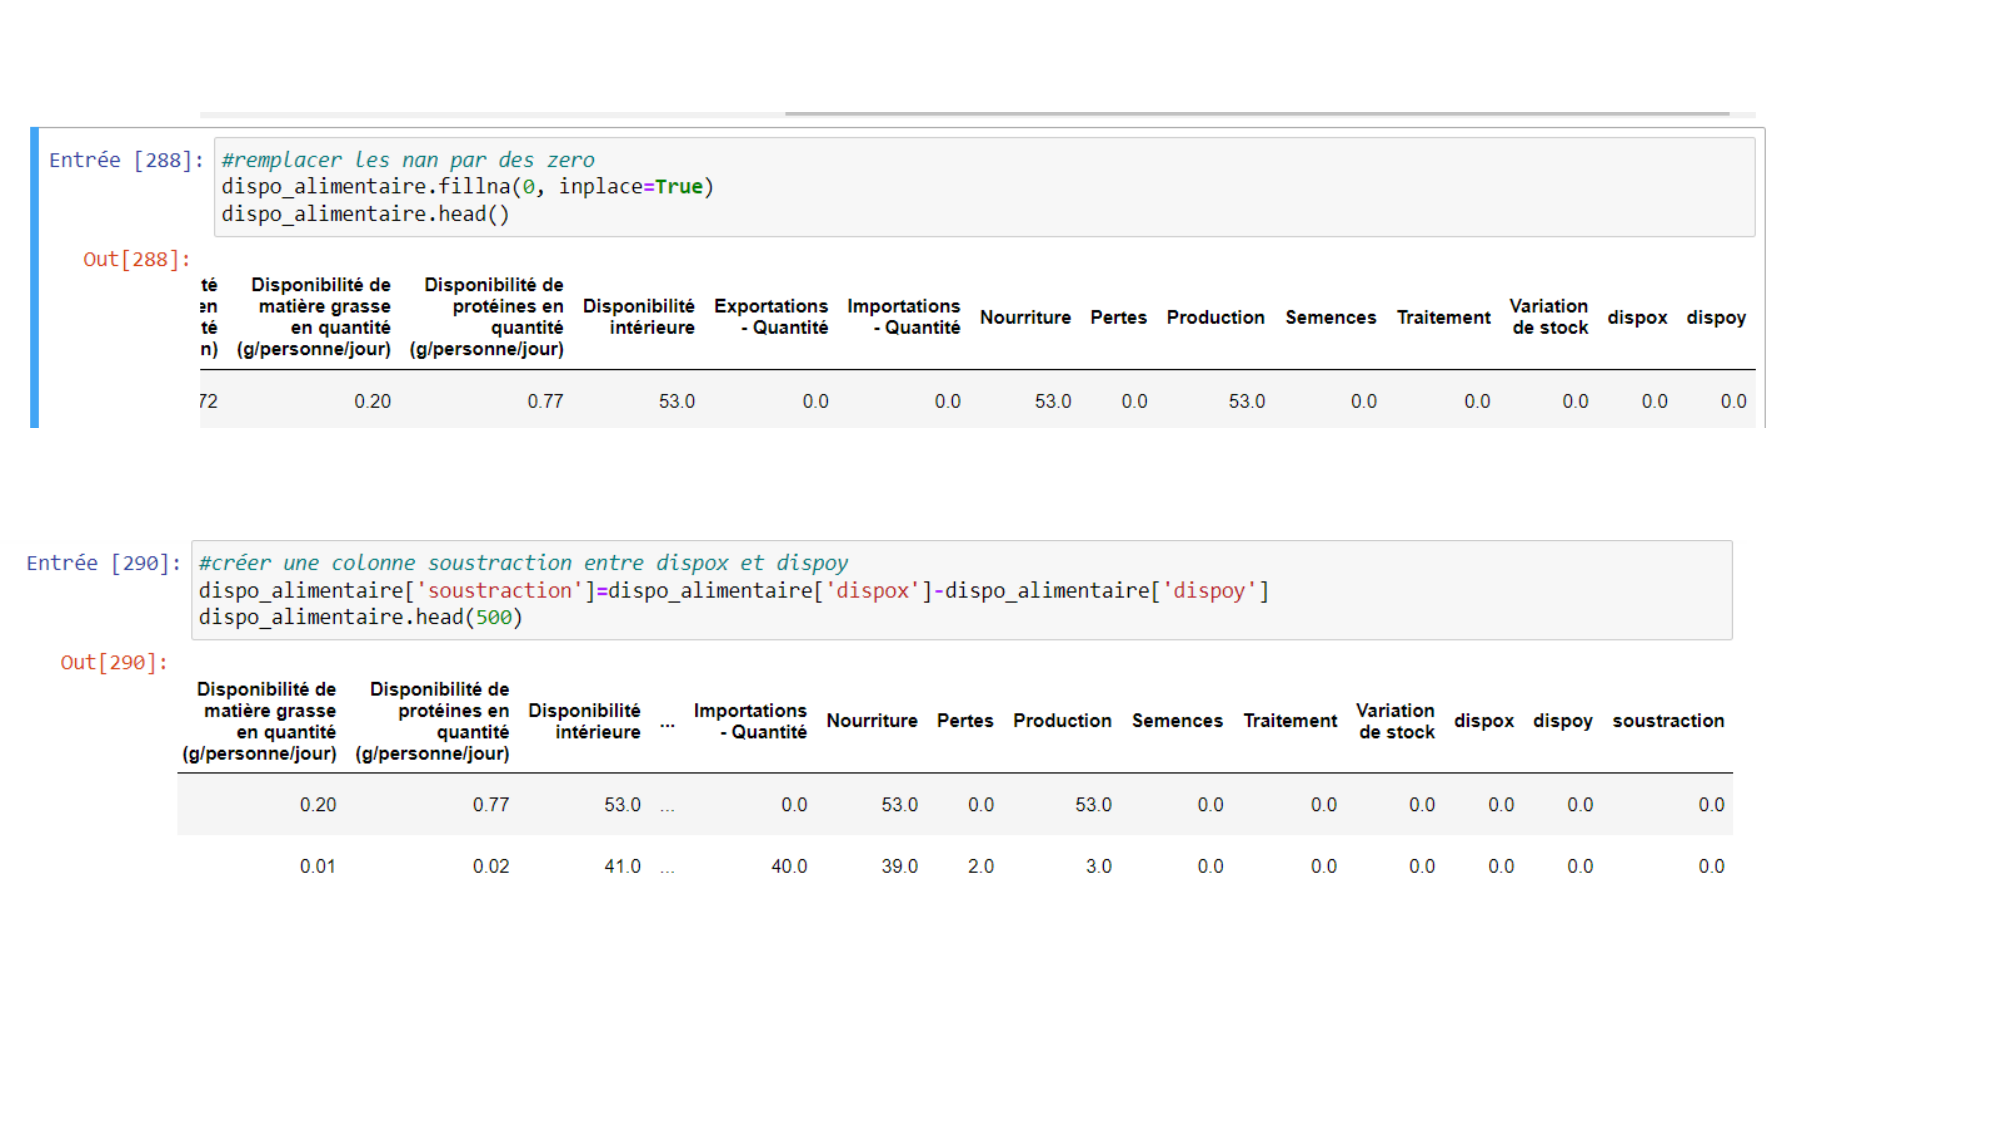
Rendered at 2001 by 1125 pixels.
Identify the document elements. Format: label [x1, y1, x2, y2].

picture [0, 540, 1747, 888]
picture [29, 112, 1776, 428]
